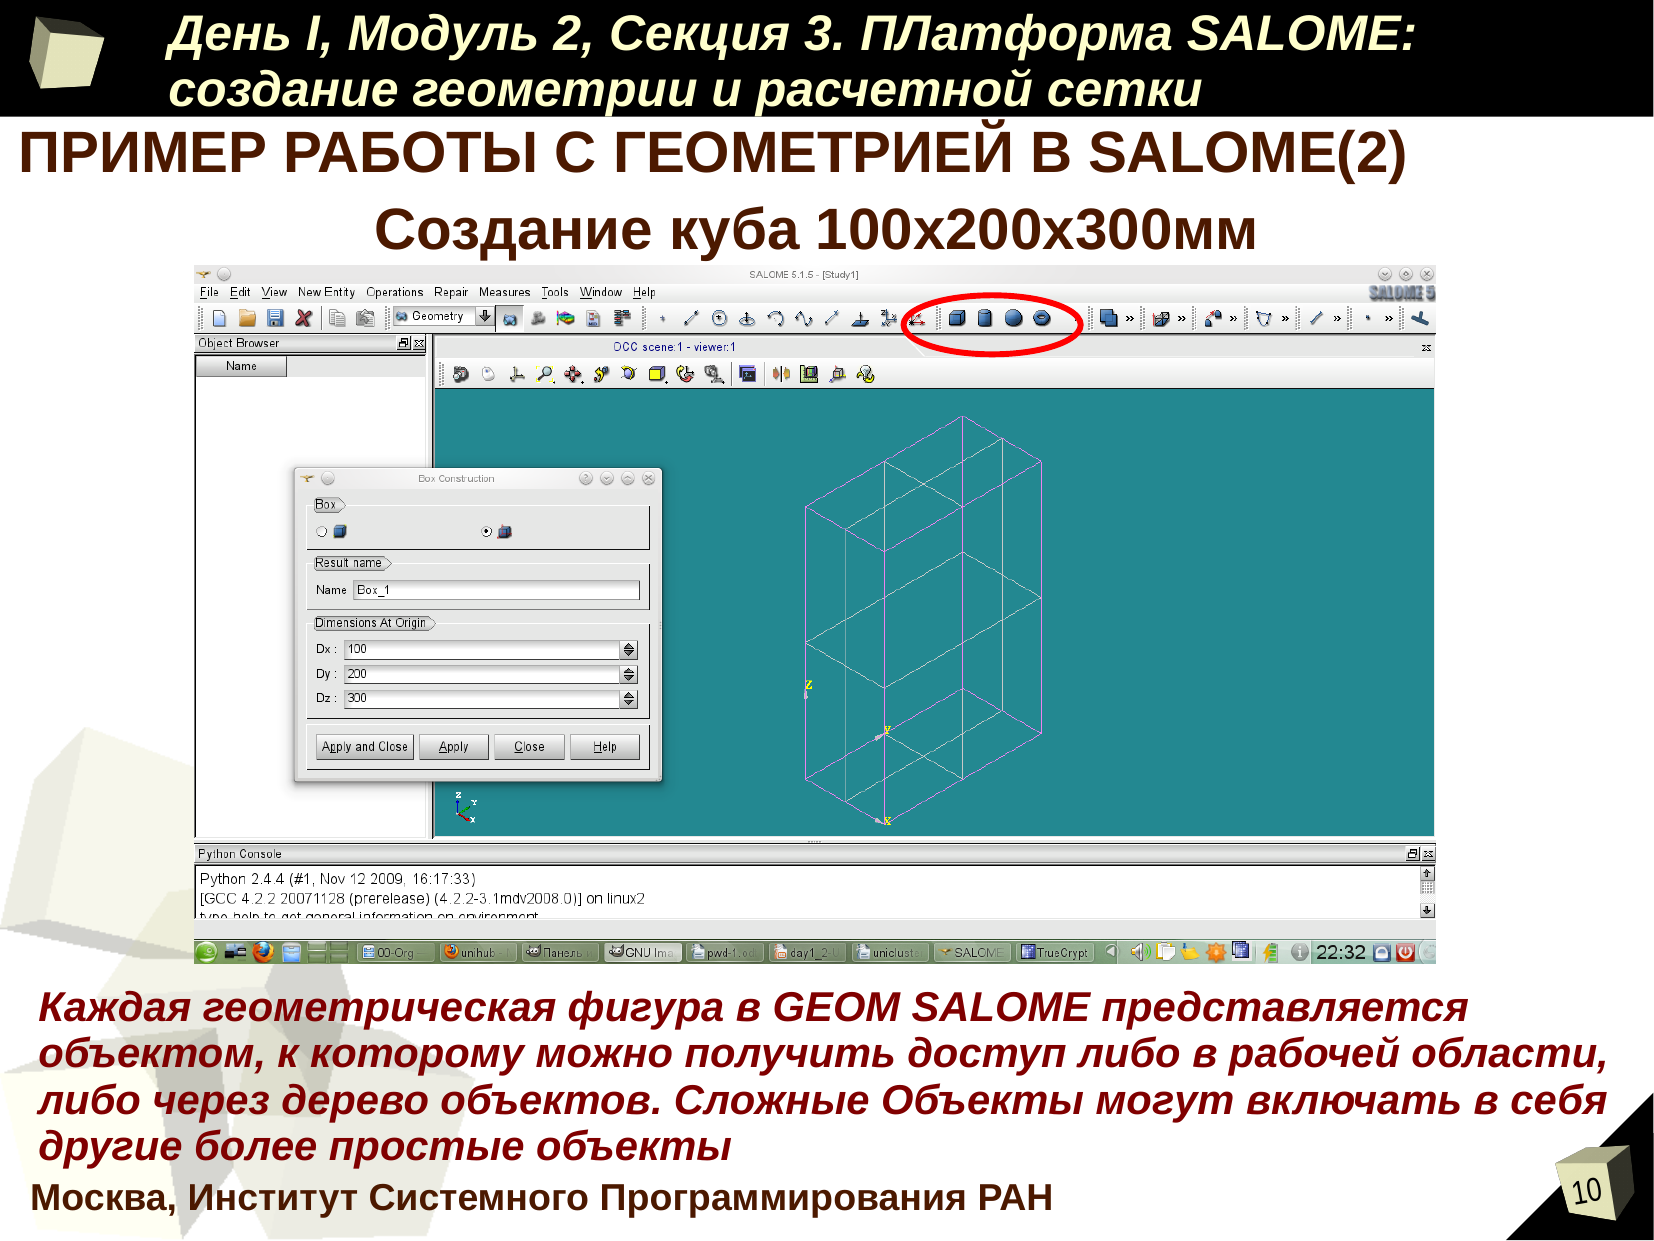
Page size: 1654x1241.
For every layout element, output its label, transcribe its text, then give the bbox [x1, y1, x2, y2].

text_box ПРИМЕР РАБОТЫ С ГЕОМЕТРИЕЙ В SALOME(2) [4, 112, 1654, 193]
picture [0, 270, 1436, 1241]
picture [464, 1193, 472, 1198]
text_box Каждая геометрическая фигура в GEOM SALOME представляется объектом, к которому можно получить доступ либо в рабочей области, либо через дерево объектов. Сложные Объекты могут включать в себя другие более простые объекты [23, 976, 1654, 1178]
text_box Создание куба 100x200x300мм [0, 189, 1642, 270]
